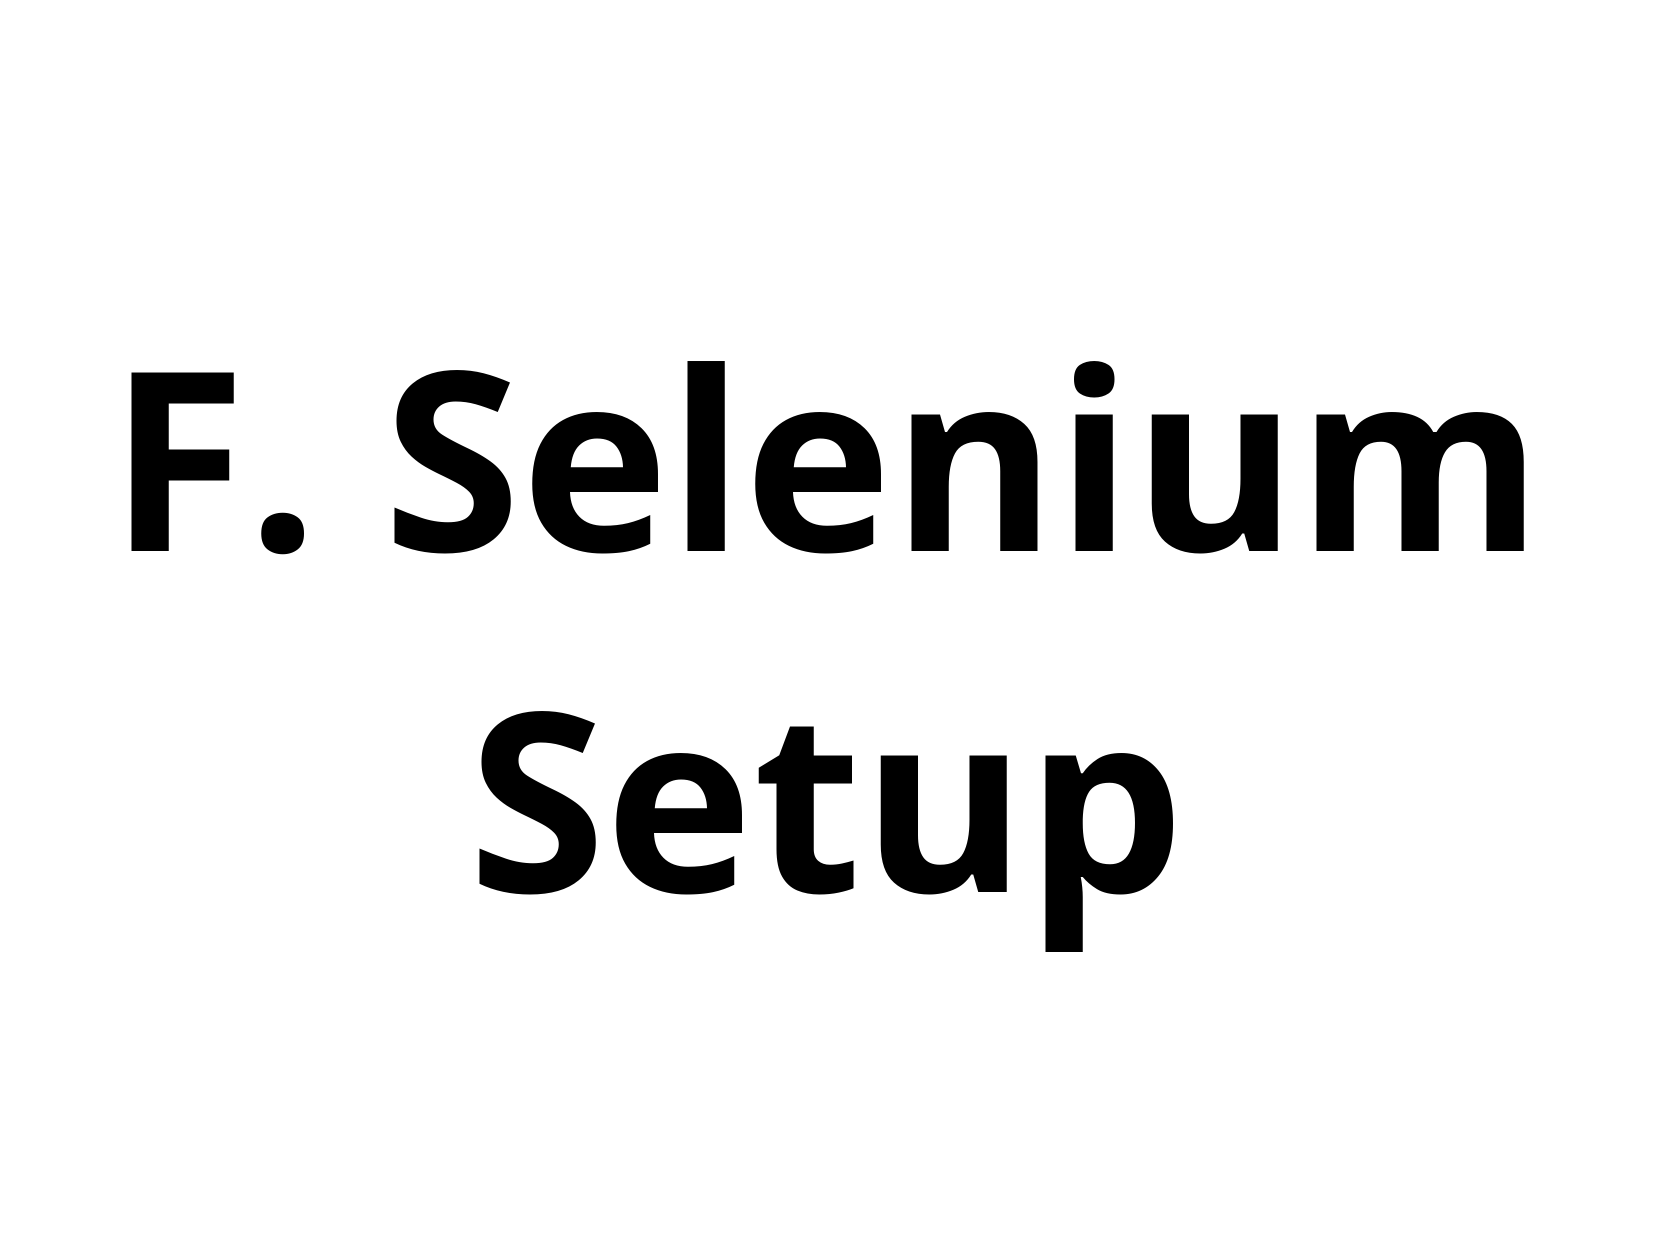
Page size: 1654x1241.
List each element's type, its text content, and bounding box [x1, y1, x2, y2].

title F. Selenium Setup [82, 49, 1571, 1201]
